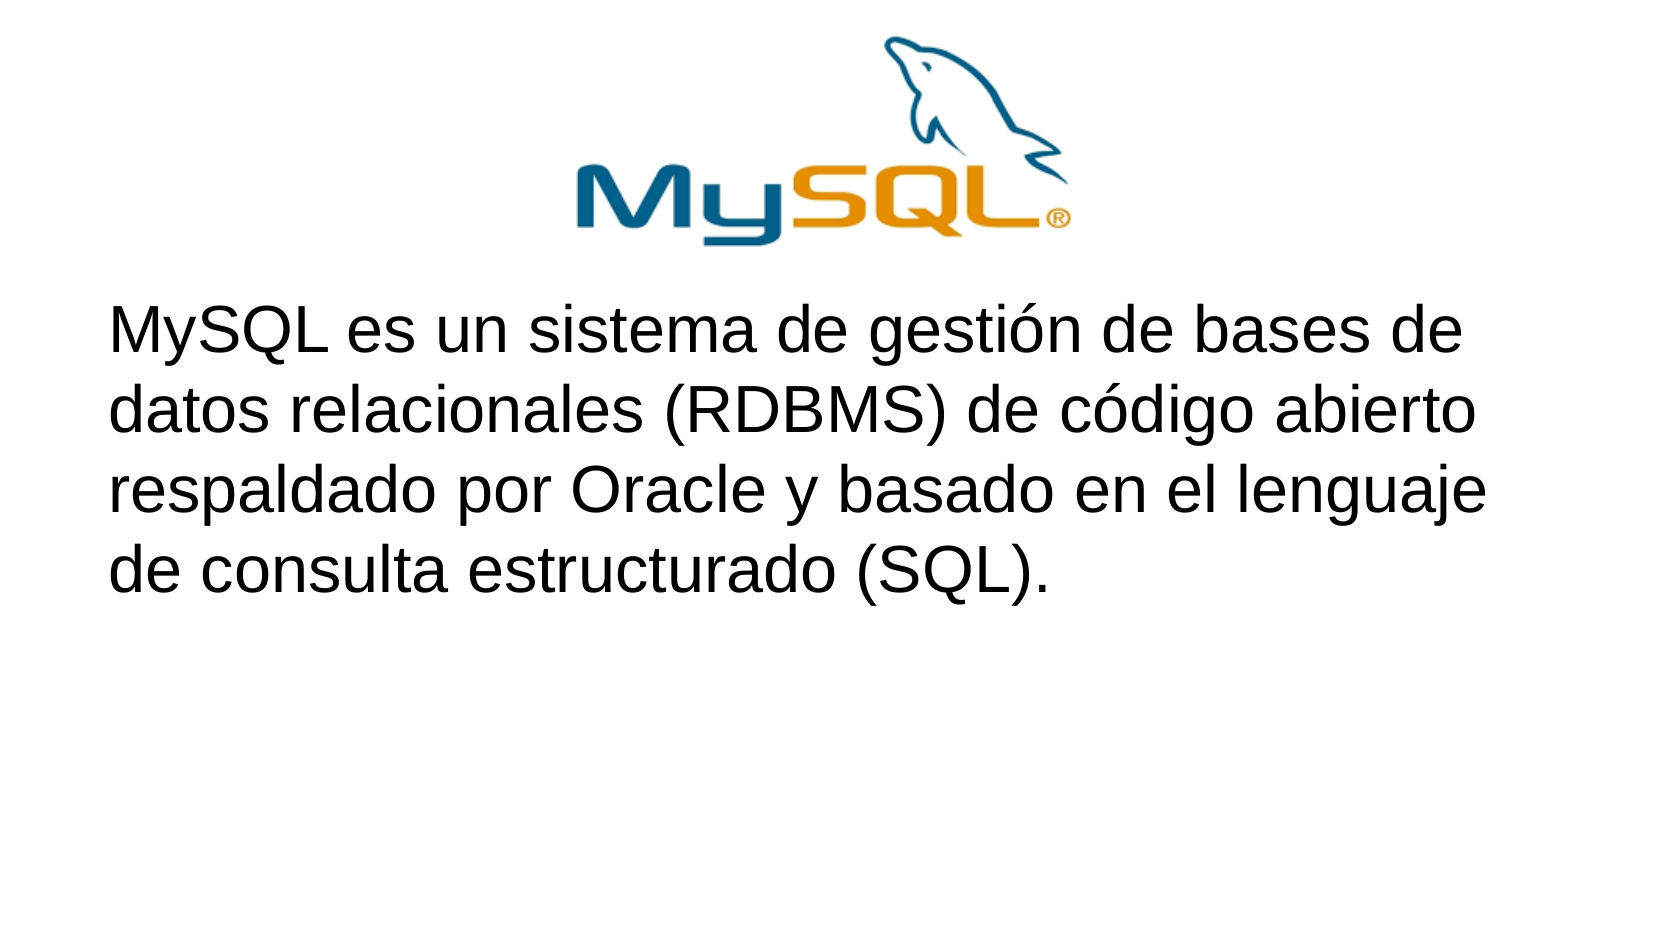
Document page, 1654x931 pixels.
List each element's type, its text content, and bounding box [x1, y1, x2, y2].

list MySQL es un sistema de gestión de bases de datos relacionales (RDBMS) de código abierto respaldado por Oracle y basado en el lenguaje de consulta estructurado (SQL). [37, 285, 1526, 826]
picture [561, 23, 1088, 258]
